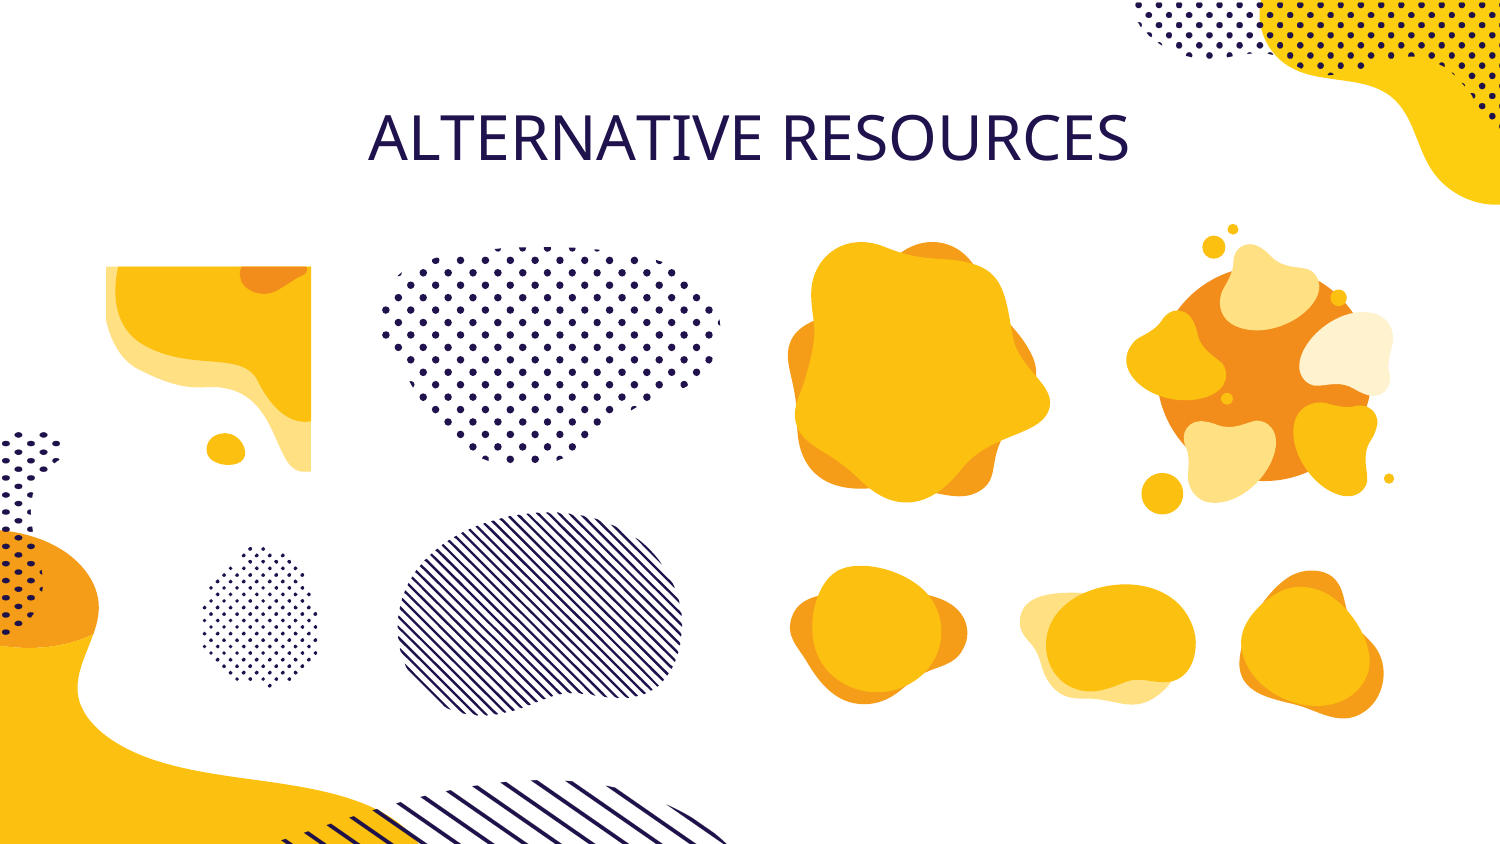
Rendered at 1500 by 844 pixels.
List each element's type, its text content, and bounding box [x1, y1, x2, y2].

text_box [655, 306, 663, 314]
text_box [468, 528, 639, 697]
text_box [483, 522, 653, 691]
text_box [399, 606, 507, 713]
text_box [1126, 244, 1394, 503]
text_box [431, 281, 440, 290]
text_box [469, 318, 477, 327]
text_box [568, 443, 577, 451]
text_box [415, 569, 546, 700]
text_box [643, 368, 651, 377]
text_box [456, 281, 465, 290]
text_box [618, 269, 626, 277]
text_box [692, 343, 701, 352]
text_box [643, 318, 651, 327]
text_box [1227, 223, 1239, 235]
text_box [494, 269, 502, 277]
text_box [618, 343, 626, 352]
text_box [680, 380, 688, 389]
text_box [593, 269, 601, 277]
text_box [581, 356, 589, 364]
text_box [531, 430, 539, 439]
text_box [556, 380, 564, 389]
text_box [481, 356, 490, 364]
text_box [556, 331, 564, 339]
text_box [419, 343, 427, 352]
text_box [407, 356, 415, 364]
text_box [518, 269, 527, 277]
text_box [419, 269, 428, 277]
text_box [667, 293, 676, 302]
text_box [568, 513, 683, 627]
text_box [469, 293, 477, 302]
text_box [556, 256, 564, 265]
text_box [593, 343, 601, 352]
text_box [568, 293, 577, 302]
text_box [655, 259, 663, 265]
text_box [431, 306, 440, 314]
text_box [506, 380, 515, 389]
text_box [618, 368, 626, 377]
text_box [667, 318, 676, 327]
text_box [630, 405, 638, 411]
text_box [581, 306, 589, 314]
text_box [494, 318, 502, 327]
text_box [568, 269, 576, 277]
text_box [655, 331, 664, 339]
text_box [494, 343, 502, 352]
text_box [643, 343, 651, 352]
text_box [518, 247, 527, 252]
text_box [397, 635, 479, 716]
text_box [680, 331, 688, 339]
text_box [667, 343, 676, 352]
text_box [507, 515, 669, 676]
text_box [444, 368, 452, 377]
text_box [444, 418, 452, 426]
text_box [556, 306, 564, 314]
text_box [469, 368, 477, 377]
text_box [494, 368, 502, 377]
text_box [543, 269, 552, 277]
text_box [456, 380, 465, 389]
text_box [543, 443, 552, 451]
text_box [531, 306, 540, 314]
text_box [409, 381, 415, 388]
text_box [506, 331, 515, 339]
text_box [456, 256, 465, 265]
text_box [556, 356, 564, 364]
text_box [419, 368, 427, 377]
text_box [419, 393, 427, 402]
text_box [481, 306, 490, 314]
text_box [531, 455, 540, 464]
text_box [431, 380, 440, 389]
text_box [481, 331, 490, 339]
text_box [605, 380, 614, 389]
text_box [419, 318, 428, 327]
text_box [643, 393, 651, 402]
text_box [206, 433, 246, 465]
text_box [568, 368, 577, 377]
text_box [543, 318, 552, 327]
text_box [568, 343, 577, 352]
text_box [431, 405, 440, 414]
text_box [411, 576, 539, 703]
text_box [447, 539, 608, 698]
text_box [618, 293, 626, 302]
text_box [469, 418, 477, 426]
text_box [593, 418, 601, 426]
text_box [401, 597, 516, 712]
text_box [787, 242, 1051, 503]
text_box [531, 331, 540, 339]
text_box [593, 318, 601, 327]
text_box [432, 257, 440, 265]
text_box [518, 293, 527, 302]
text_box [518, 393, 527, 402]
text_box [580, 515, 682, 617]
text_box [630, 331, 639, 339]
text_box [407, 306, 415, 314]
text_box [543, 247, 552, 252]
text_box [630, 306, 639, 314]
text_box [469, 443, 477, 451]
text_box [680, 356, 688, 364]
text_box [456, 430, 465, 439]
text_box [518, 443, 527, 451]
text_box [531, 256, 539, 265]
text_box [535, 512, 679, 655]
text_box [543, 368, 552, 377]
text_box [407, 331, 415, 339]
text_box [543, 343, 552, 352]
text_box [481, 455, 489, 462]
text_box [441, 543, 596, 696]
text_box [630, 356, 639, 364]
text_box [667, 368, 676, 377]
text_box [481, 380, 490, 389]
text_box [431, 356, 440, 364]
text_box [494, 293, 502, 302]
text_box [394, 293, 403, 302]
text_box [630, 256, 639, 265]
text_box [581, 256, 589, 265]
text_box [605, 331, 614, 339]
text_box [444, 269, 452, 277]
text_box [494, 443, 502, 451]
text_box [394, 318, 403, 327]
text_box [543, 418, 552, 426]
text_box [518, 318, 527, 327]
text_box [382, 306, 390, 314]
text_box [526, 513, 676, 663]
text_box [444, 318, 452, 327]
text_box [407, 582, 531, 706]
text_box [543, 393, 552, 401]
text_box [469, 343, 477, 352]
text_box [397, 625, 489, 716]
text_box [680, 306, 688, 314]
text_box [453, 535, 620, 699]
text_box [481, 405, 490, 414]
text_box [705, 306, 713, 314]
text_box [568, 418, 577, 426]
text_box [705, 331, 713, 339]
text_box [635, 537, 662, 565]
text_box [419, 564, 554, 697]
text_box [618, 318, 626, 327]
text_box [516, 514, 673, 669]
text_box [643, 269, 651, 277]
text_box [456, 356, 465, 364]
text_box [494, 393, 502, 402]
text_box [481, 256, 490, 265]
text_box [490, 520, 659, 687]
text_box [1239, 570, 1384, 719]
text_box [404, 590, 523, 709]
text_box [605, 356, 614, 364]
text_box [430, 553, 573, 694]
text_box [531, 356, 540, 364]
text_box [518, 418, 527, 426]
text_box [618, 393, 626, 401]
text_box [469, 269, 477, 277]
text_box [531, 281, 539, 290]
text_box [568, 318, 577, 327]
text_box [444, 393, 452, 401]
text_box [655, 380, 663, 389]
text_box [431, 331, 440, 339]
text_box [506, 356, 515, 364]
text_box [705, 356, 713, 364]
text_box [680, 281, 688, 290]
text_box [444, 293, 452, 302]
text_box [444, 343, 452, 352]
text_box [556, 405, 564, 414]
text_box [556, 430, 564, 439]
text_box [1141, 472, 1184, 515]
text_box [545, 512, 681, 646]
text_box [475, 525, 647, 695]
text_box [456, 306, 465, 314]
text_box [1383, 473, 1395, 484]
text_box [499, 518, 665, 682]
text_box [593, 368, 601, 377]
text_box [506, 281, 515, 290]
text_box [556, 281, 564, 290]
text_box [518, 343, 527, 352]
text_box [581, 430, 589, 439]
text_box [1202, 235, 1226, 259]
text_box [404, 663, 451, 710]
text_box [581, 281, 589, 290]
text_box [543, 293, 552, 302]
text_box [594, 518, 680, 604]
text_box [605, 306, 614, 314]
text_box [692, 318, 701, 327]
text_box [506, 306, 515, 314]
text_box [506, 455, 515, 464]
text_box [605, 256, 614, 265]
text_box [106, 266, 312, 472]
text_box [398, 615, 499, 715]
text_box [506, 256, 515, 265]
text_box [556, 455, 564, 461]
text_box [424, 558, 563, 695]
text_box [692, 293, 701, 302]
title ALTERNATIVE RESOURCES [150, 82, 1351, 173]
text_box [568, 247, 576, 252]
text_box [643, 293, 651, 302]
text_box [581, 405, 589, 414]
text_box [610, 524, 675, 588]
text_box [506, 405, 515, 414]
text_box [481, 281, 490, 290]
text_box [556, 512, 682, 637]
text_box [593, 293, 601, 302]
text_box [605, 281, 614, 290]
text_box [667, 269, 676, 277]
text_box [568, 393, 576, 401]
text_box [456, 405, 465, 414]
text_box [394, 343, 403, 352]
text_box [531, 405, 540, 414]
text_box [655, 356, 663, 364]
text_box [407, 281, 415, 290]
text_box [630, 380, 639, 389]
text_box [494, 418, 502, 426]
text_box [692, 368, 701, 377]
text_box [630, 281, 639, 290]
text_box [399, 647, 467, 715]
text_box [531, 380, 540, 389]
text_box [1019, 584, 1196, 705]
text_box [605, 405, 614, 414]
text_box [506, 430, 515, 439]
text_box [460, 532, 630, 699]
text_box [518, 368, 527, 377]
text_box [435, 548, 584, 694]
text_box [581, 380, 589, 389]
text_box [481, 430, 490, 439]
text_box [456, 331, 465, 339]
text_box [789, 565, 968, 705]
text_box [581, 331, 589, 339]
text_box [419, 293, 427, 302]
text_box [655, 281, 663, 290]
text_box [593, 393, 601, 401]
text_box [382, 331, 390, 339]
text_box [469, 393, 477, 401]
